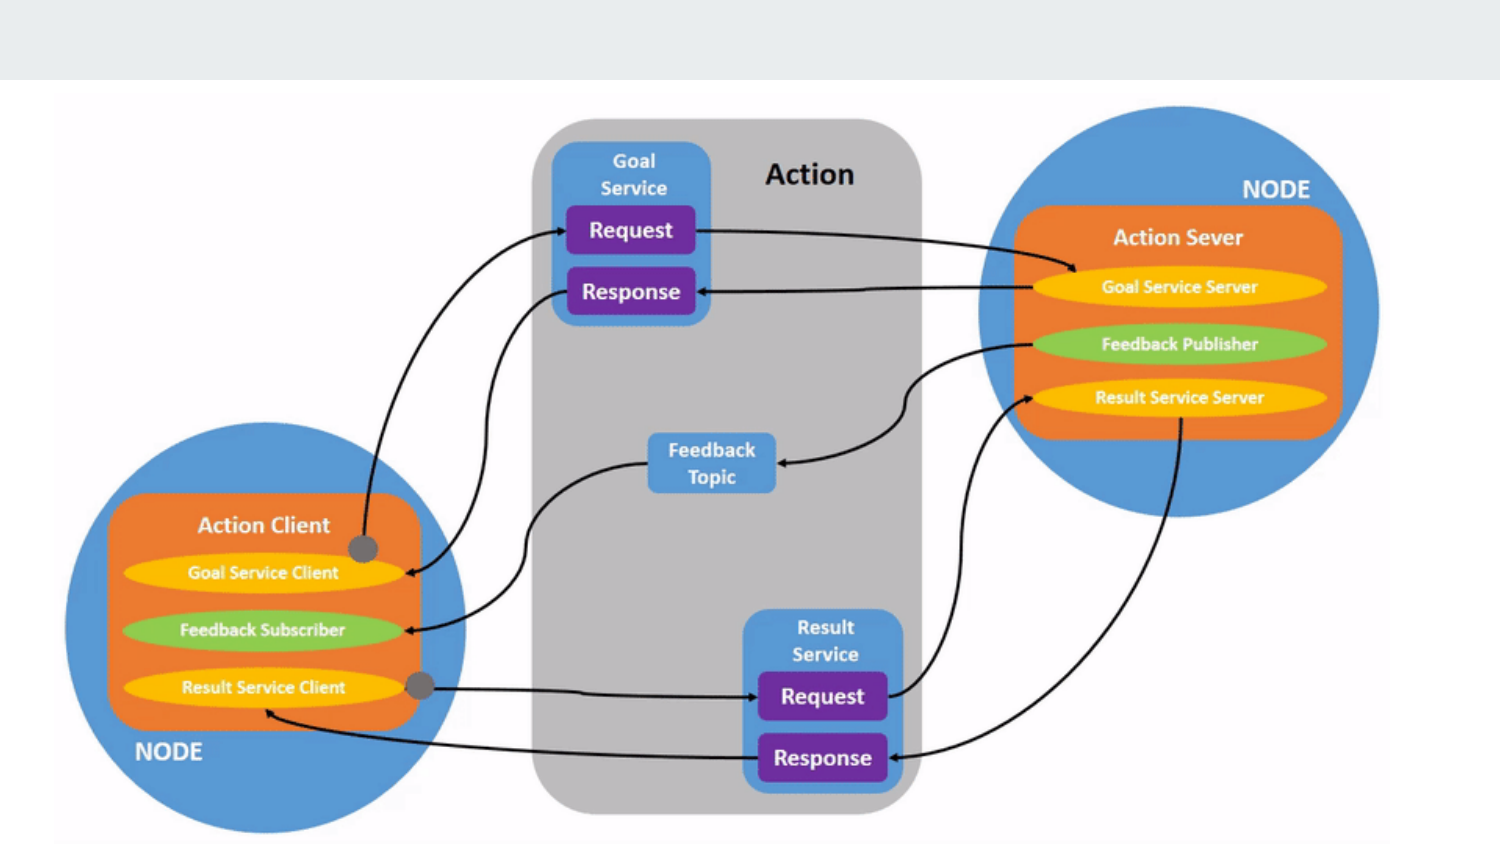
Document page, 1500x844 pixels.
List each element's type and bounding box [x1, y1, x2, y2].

picture [54, 93, 1390, 844]
